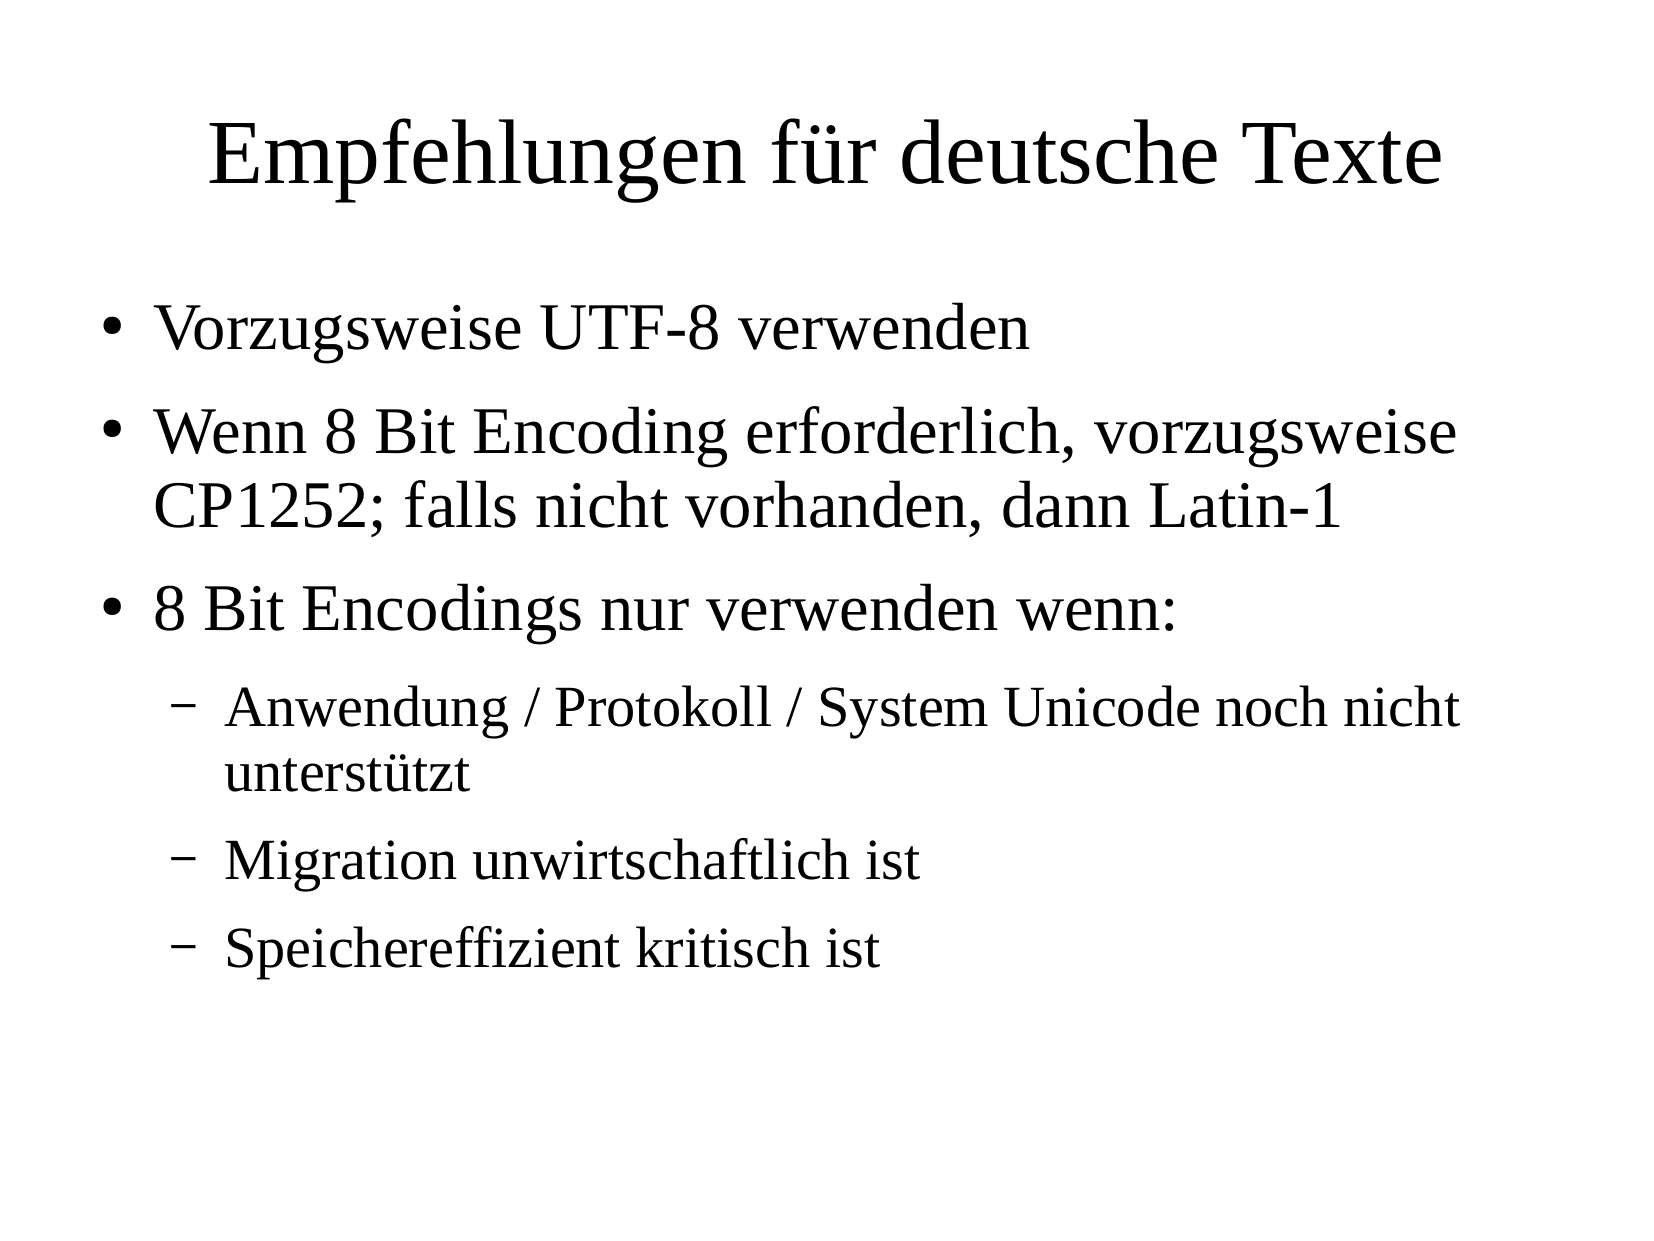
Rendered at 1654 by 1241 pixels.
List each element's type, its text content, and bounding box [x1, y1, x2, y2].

title Empfehlungen für deutsche Texte [82, 49, 1571, 257]
list Vorzugsweise UTF-8 verwenden Wenn 8 Bit Encoding erforderlich, vorzugsweise CP1252; falls nicht vorhanden, dann Latin-1 8 Bit Encodings nur verwenden wenn: Anwendung / Protokoll / System Unicode noch nicht unterstützt Migration unwirtschaftlich ist Speichereffizient kritisch ist [82, 290, 1571, 1010]
